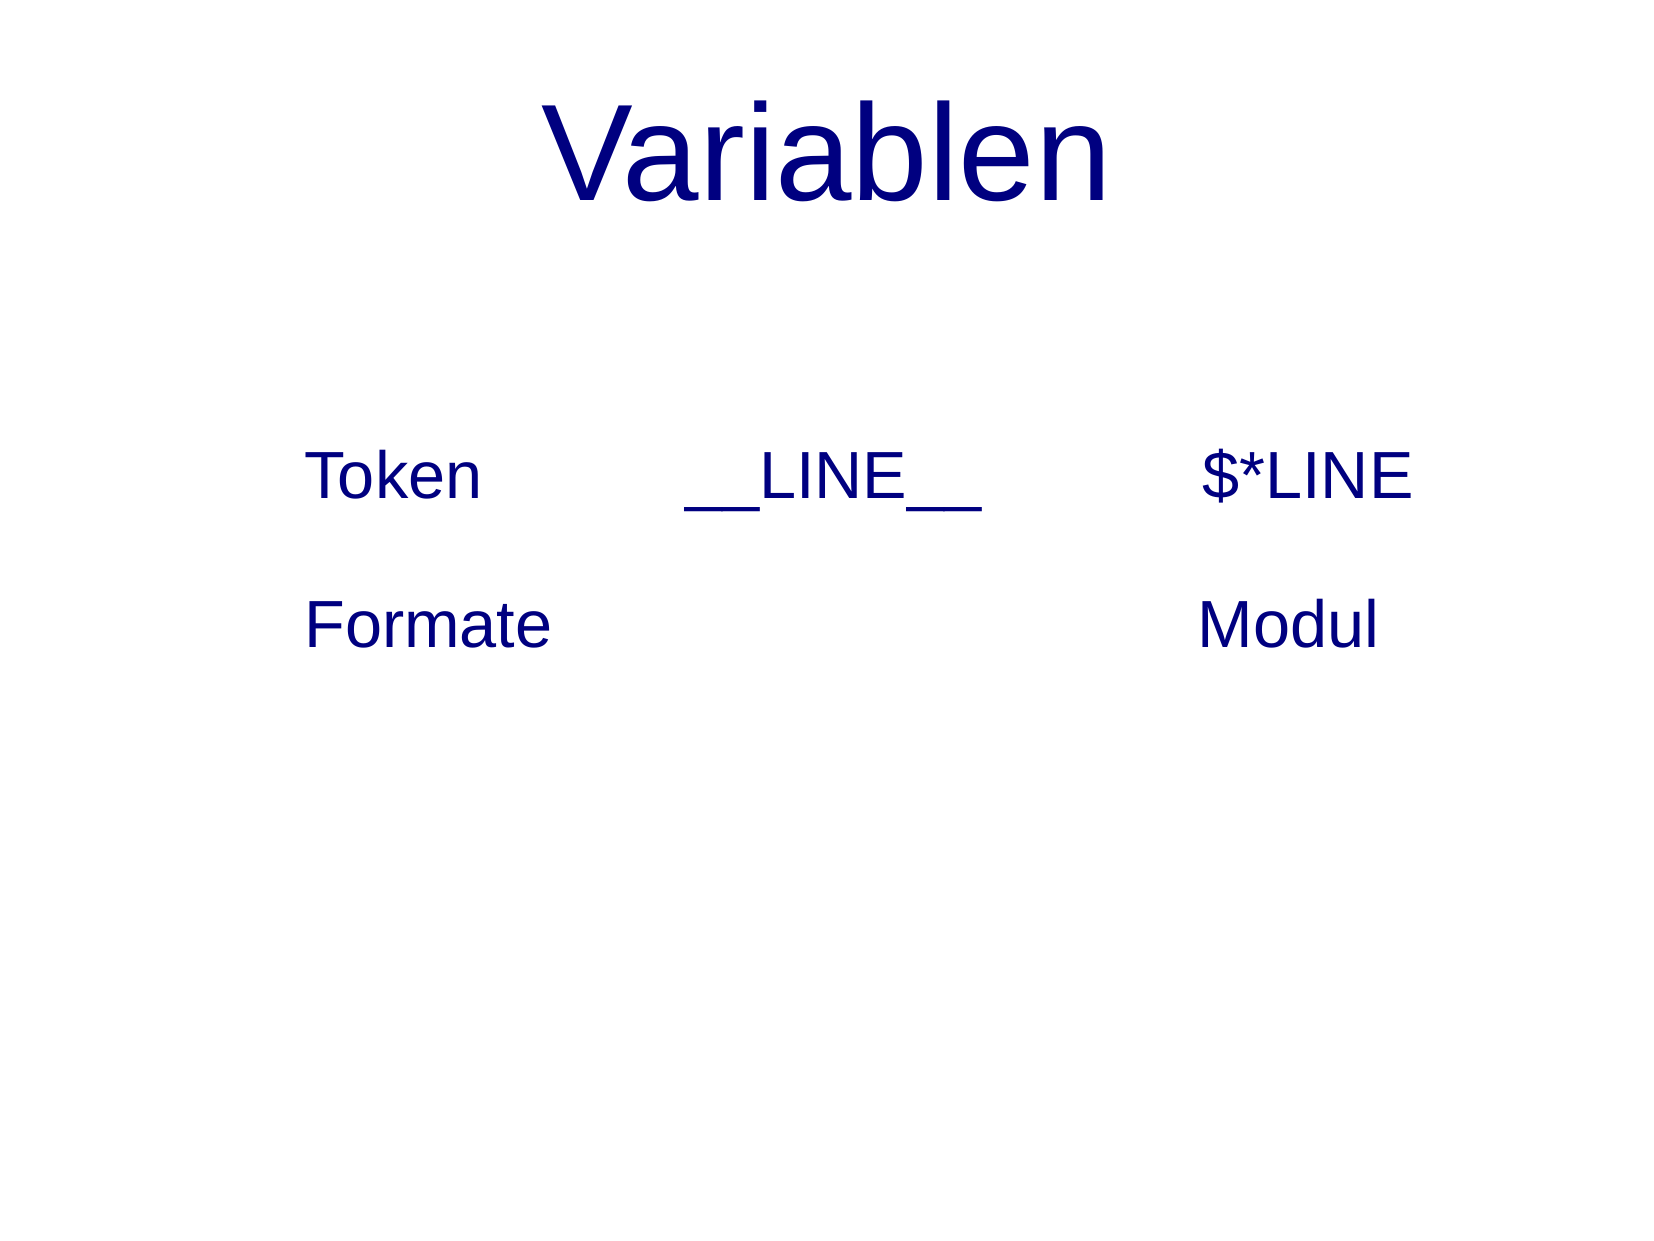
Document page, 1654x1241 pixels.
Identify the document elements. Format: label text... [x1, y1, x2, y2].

subtitle Token __LINE__ $*LINE Formate Modul [82, 290, 1571, 1109]
title Variablen [82, 49, 1571, 257]
